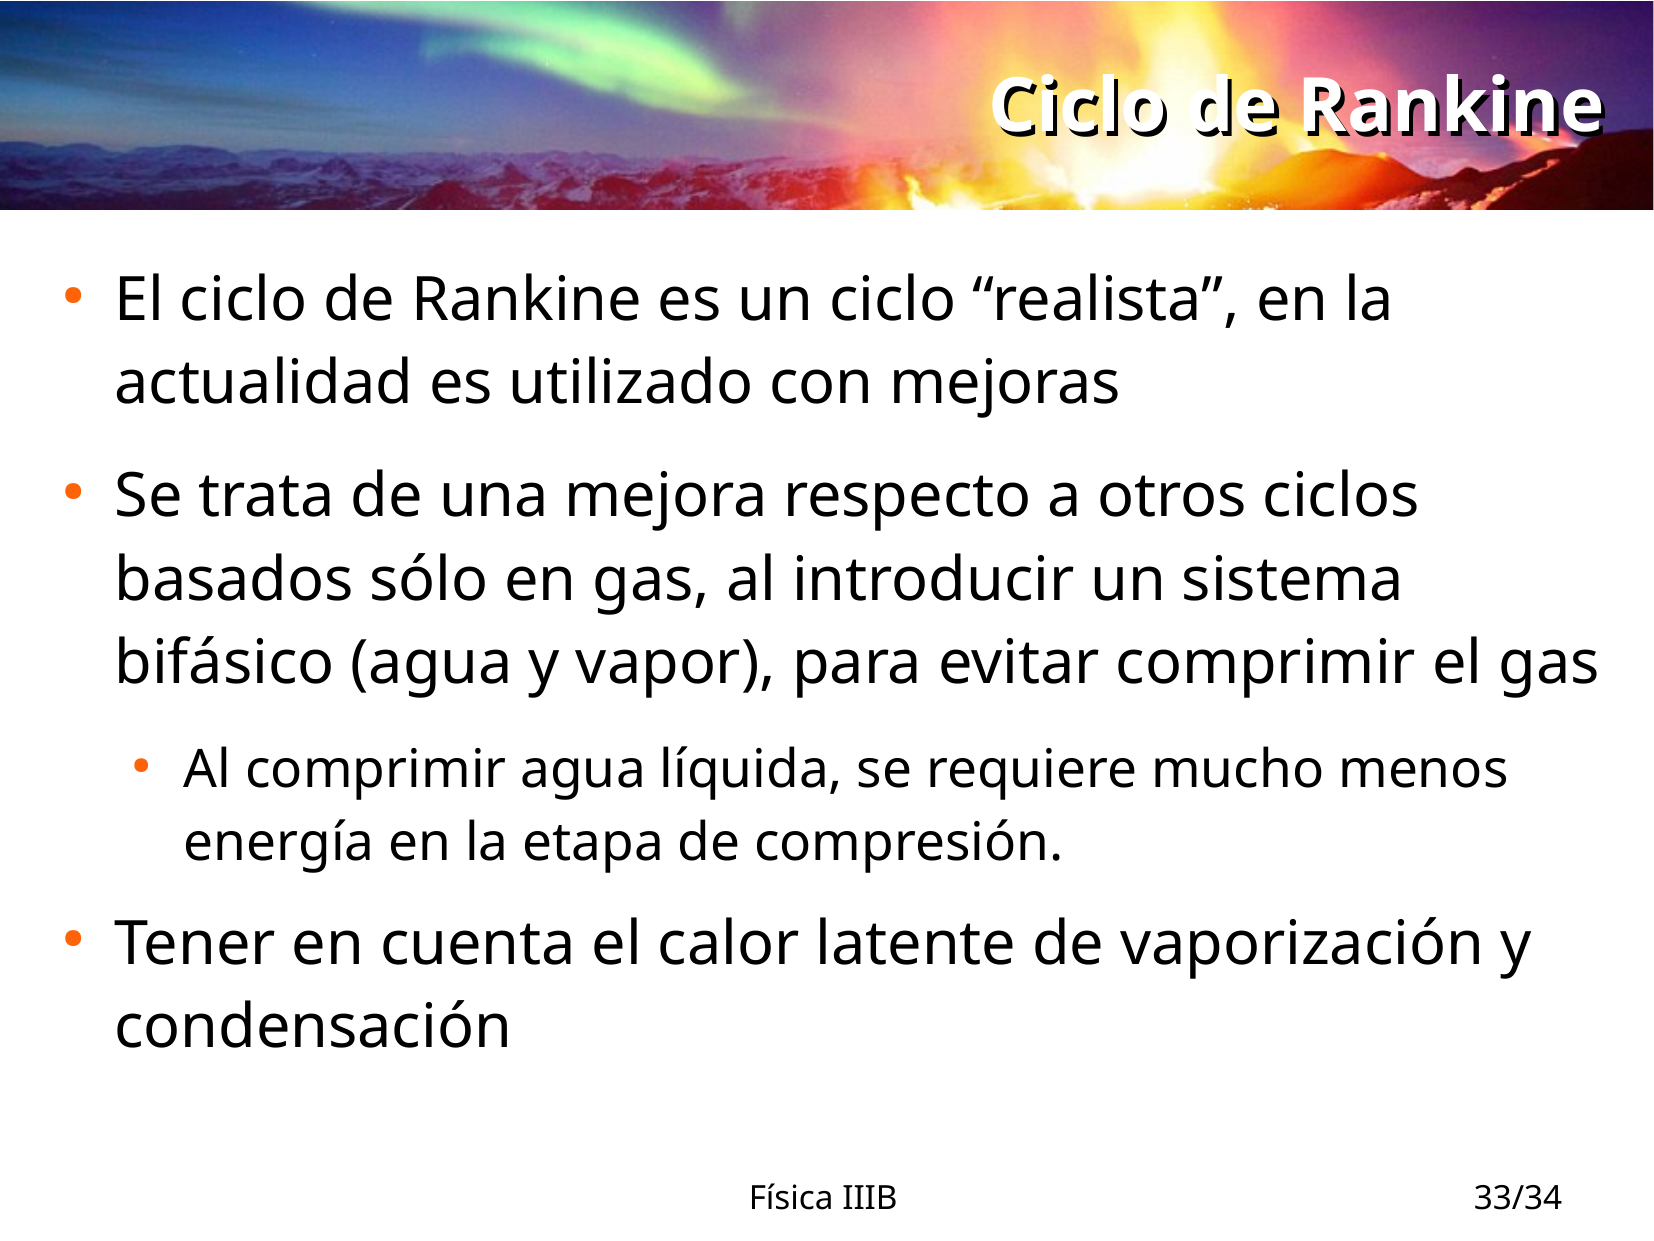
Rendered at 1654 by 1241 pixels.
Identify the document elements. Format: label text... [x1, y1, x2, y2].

list El ciclo de Rankine es un ciclo “realista”, en la actualidad es utilizado con mejoras Se trata de una mejora respecto a otros ciclos basados sólo en gas, al introducir un sistema bifásico (agua y vapor), para evitar comprimir el gas Al comprimir agua líquida, se requiere mucho menos energía en la etapa de compresión. Tener en cuenta el calor latente de vaporización y condensación [45, 255, 1606, 1156]
title Ciclo de Rankine [45, 15, 1606, 191]
picture [0, 1, 1654, 210]
